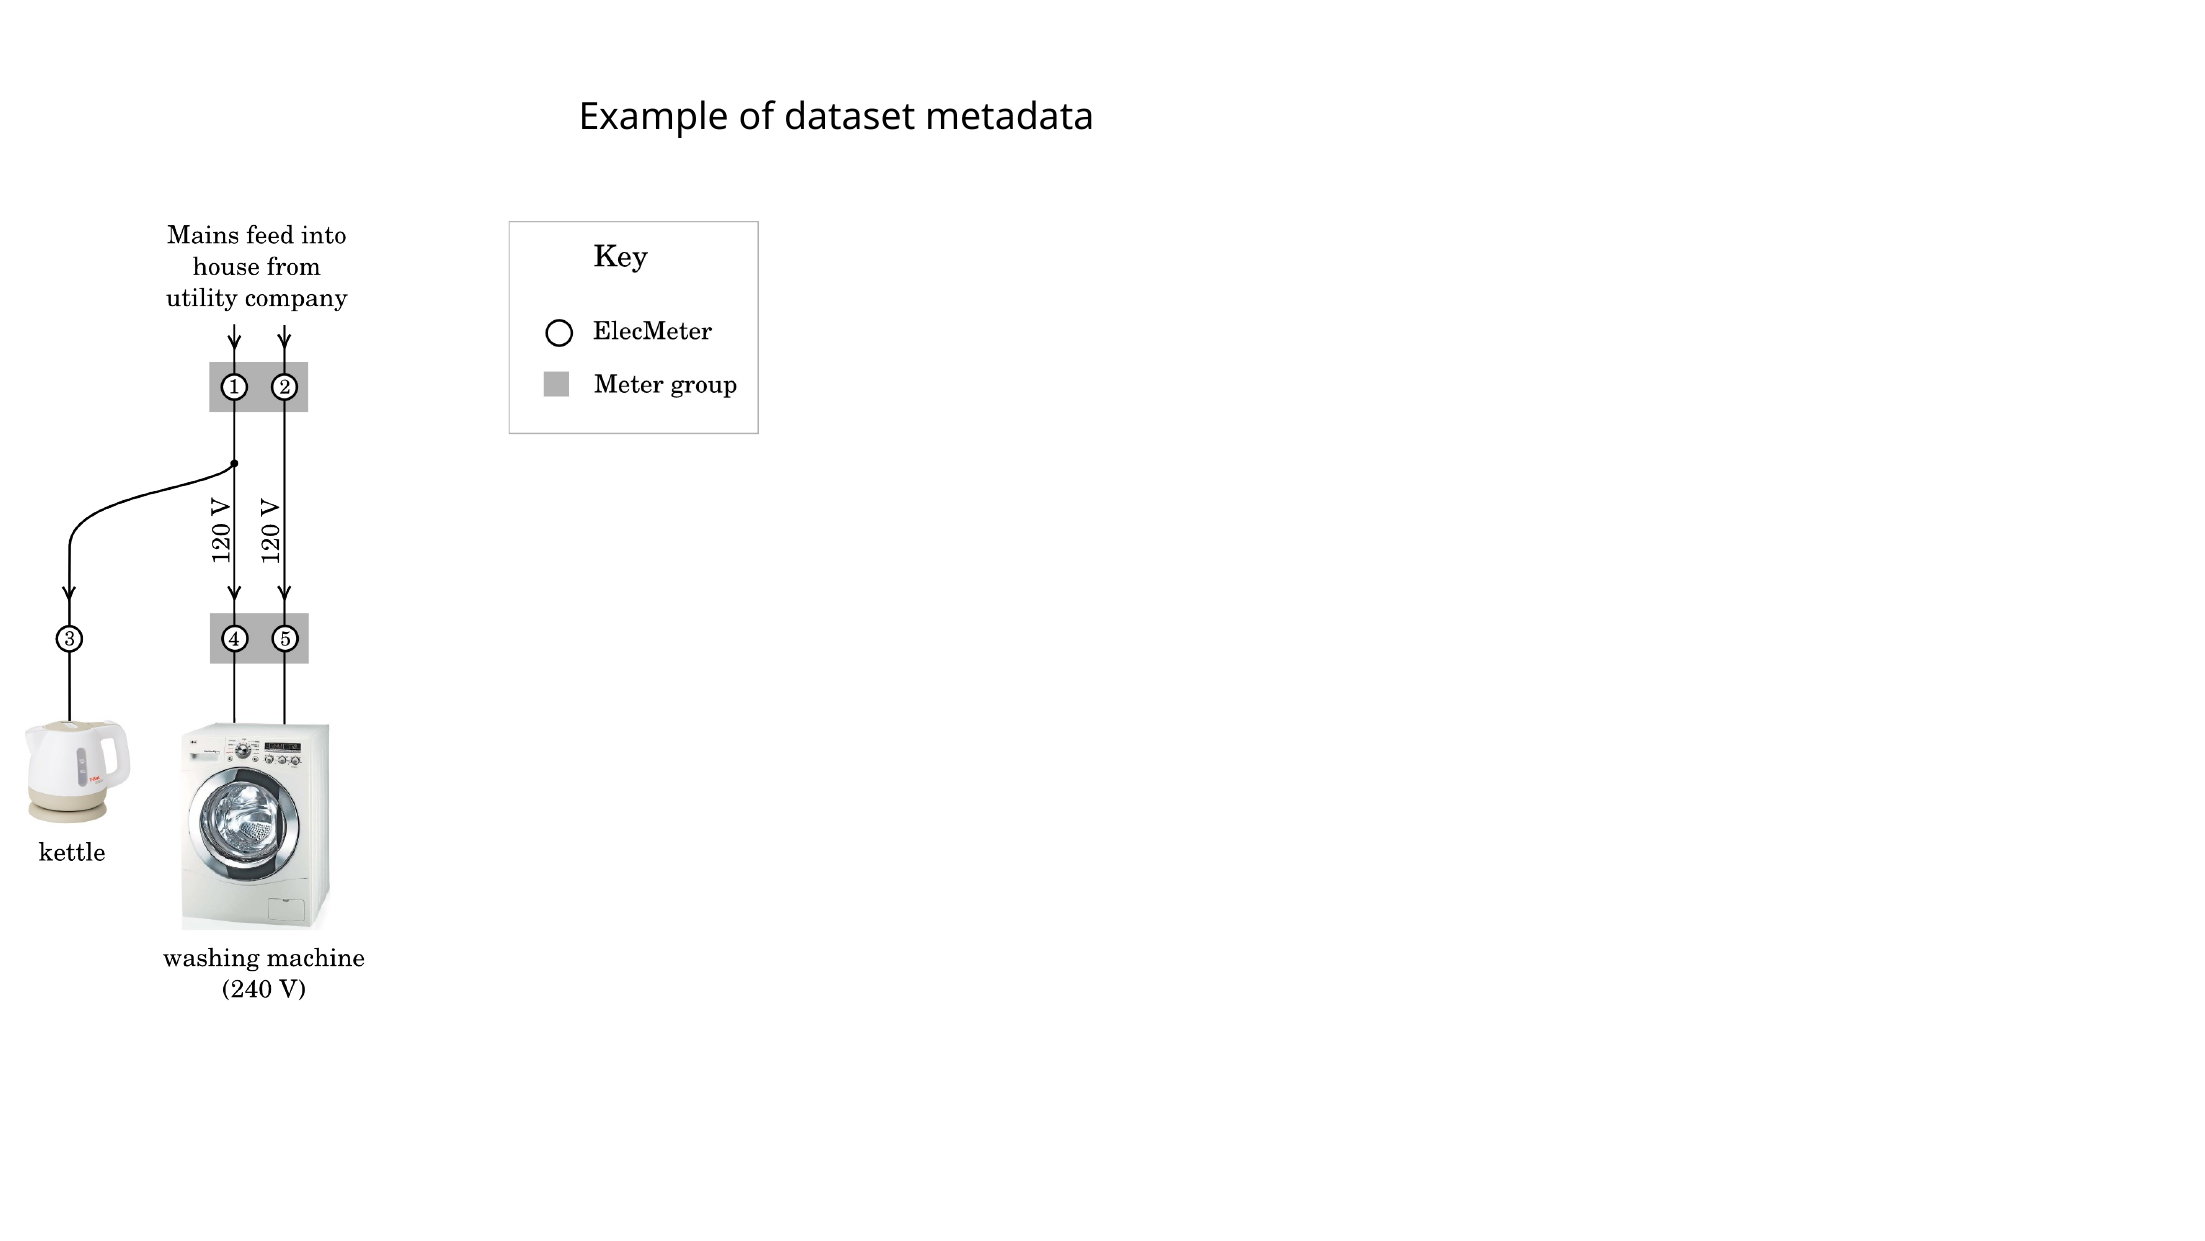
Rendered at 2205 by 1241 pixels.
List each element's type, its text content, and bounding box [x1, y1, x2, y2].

picture [20, 220, 1636, 1022]
text_box Example of dataset metadata [563, 81, 1103, 146]
